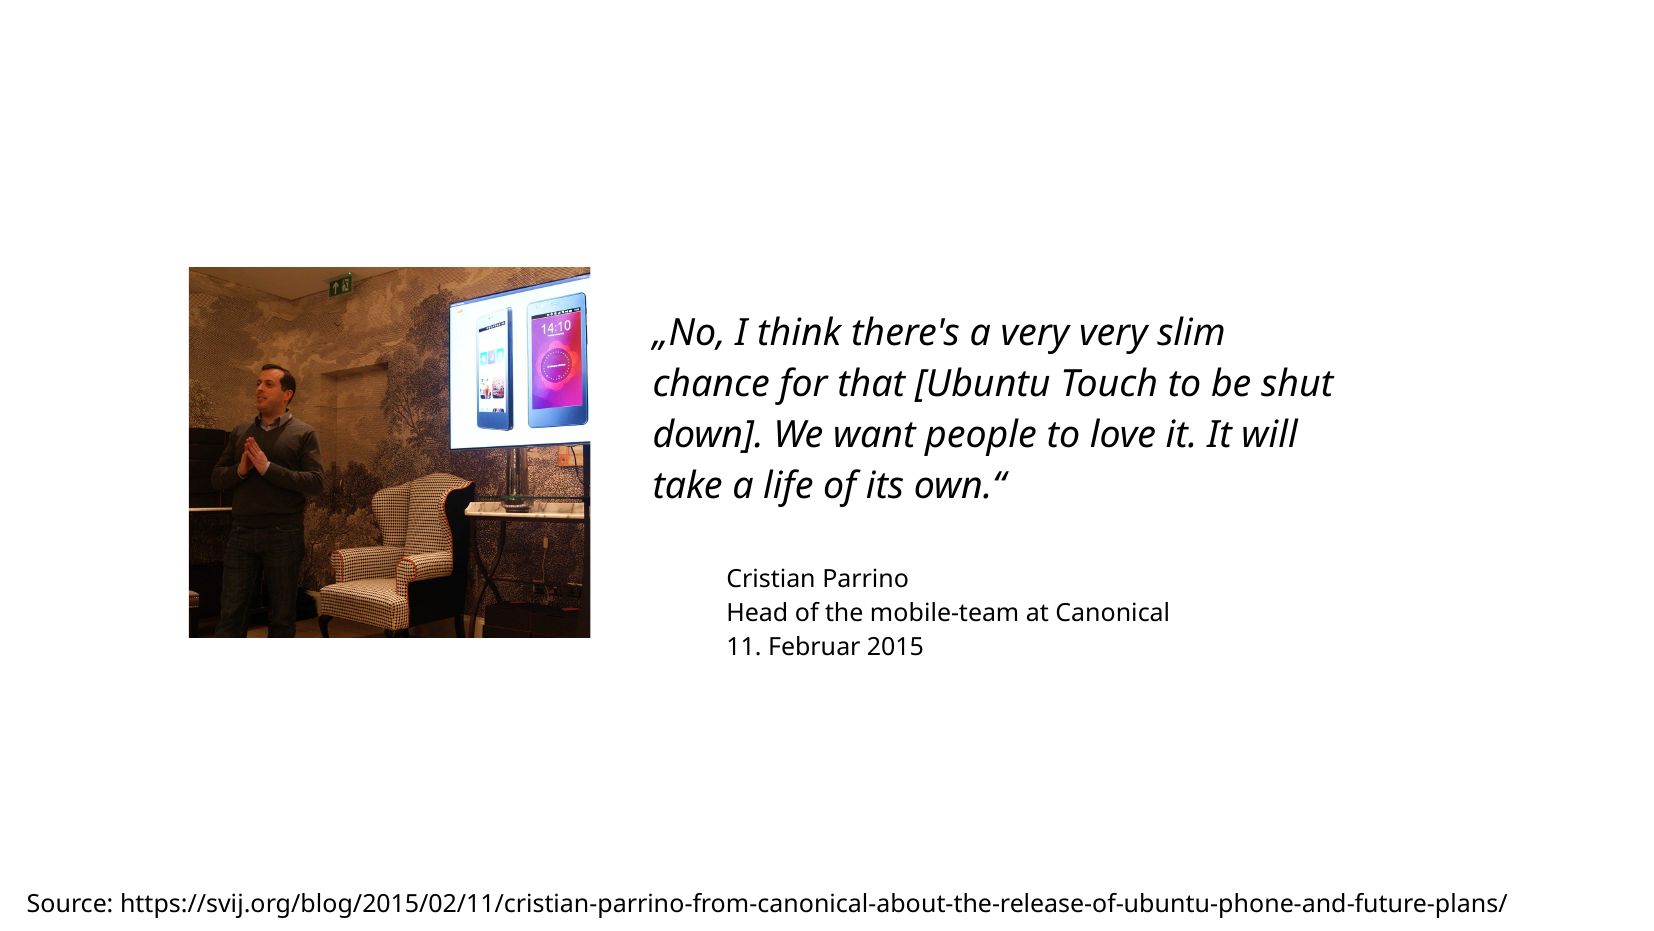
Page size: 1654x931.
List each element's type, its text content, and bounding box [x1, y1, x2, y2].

text_box Source: https://svij.org/blog/2015/02/11/cristian-parrino-from-canonical-about-the-release-of-ubuntu-phone-and-future-plans/ [11, 878, 1584, 922]
picture [188, 267, 591, 638]
text_box „No, I think there's a very very slim chance for that [Ubuntu Touch to be shut down]. We want people to love it. It will take a life of its own.“ Cristian Parrino Head of the mobile-team at Canonical 11. Februar 2015 [637, 298, 1359, 608]
